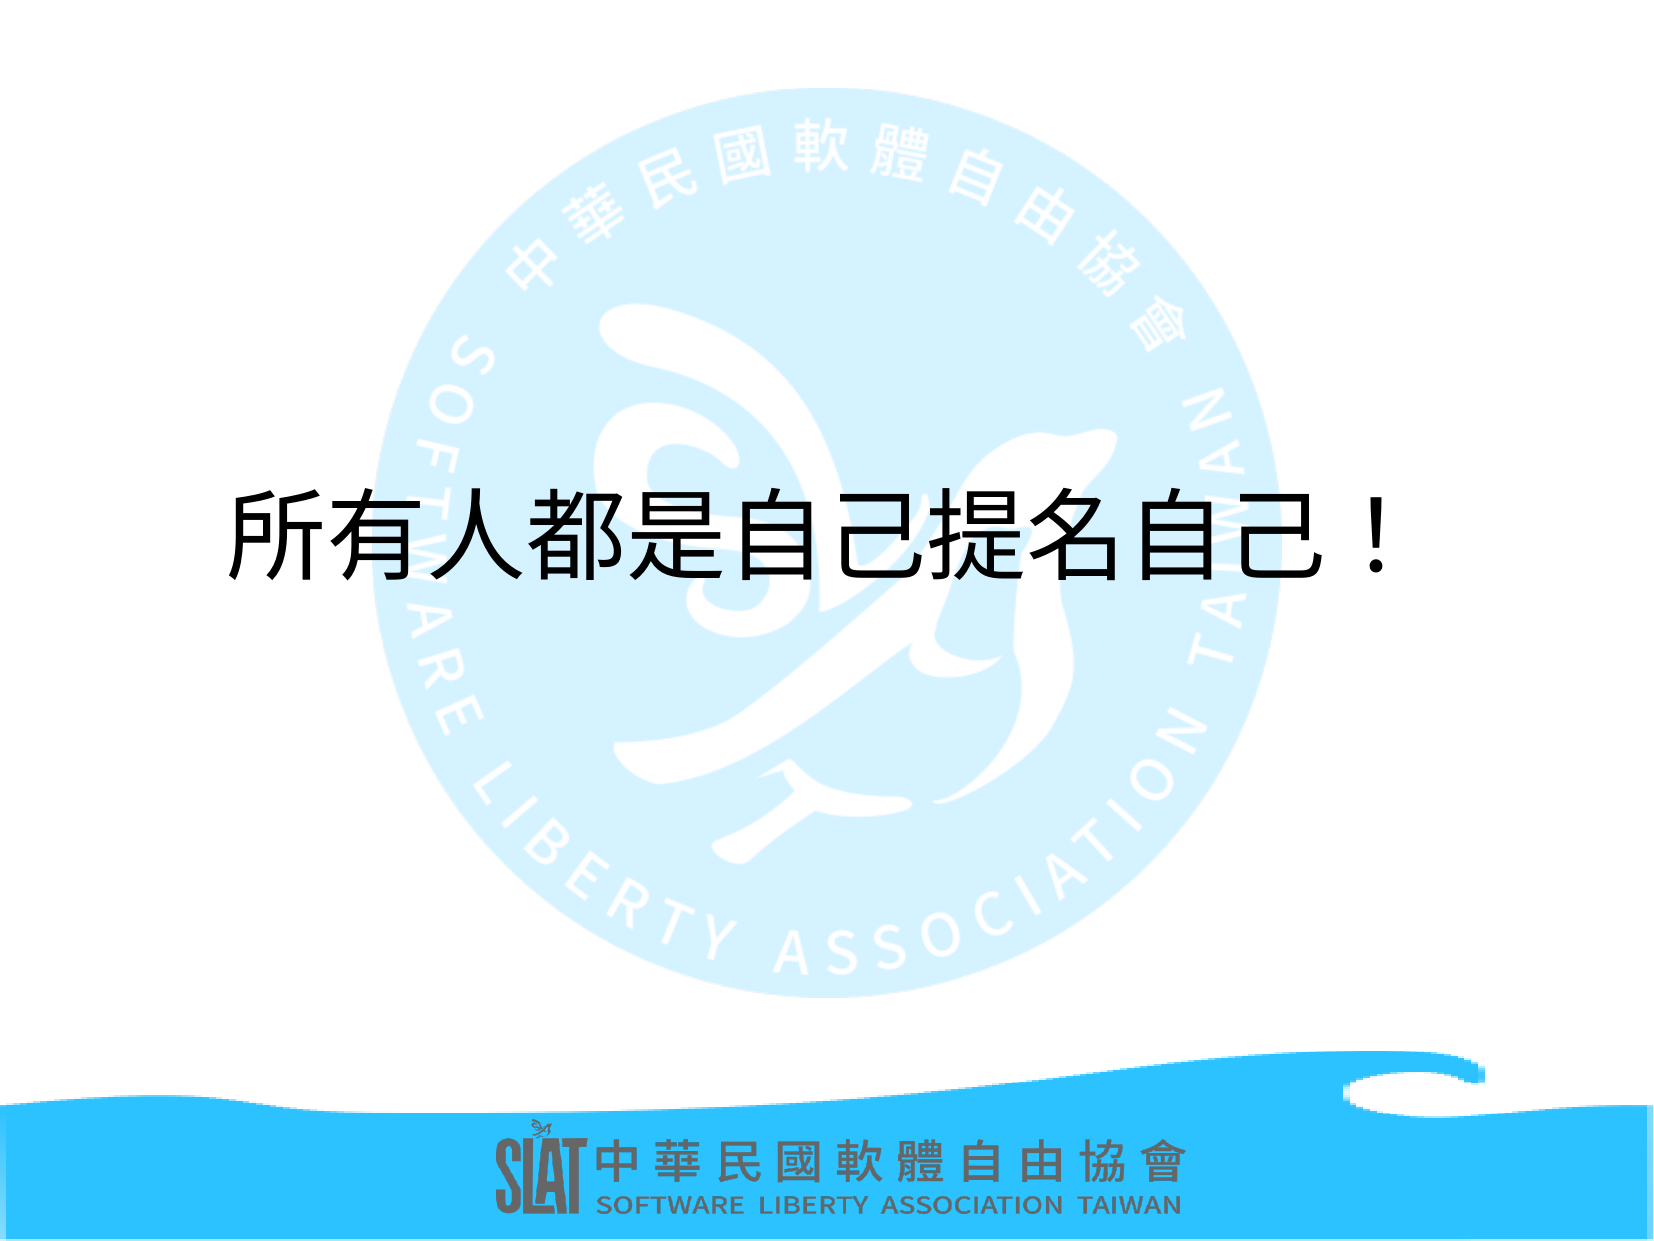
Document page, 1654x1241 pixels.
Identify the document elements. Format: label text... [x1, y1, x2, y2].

picture [0, 1051, 1654, 1241]
subtitle 所有人都是自己提名自己！ [82, 49, 1571, 1010]
